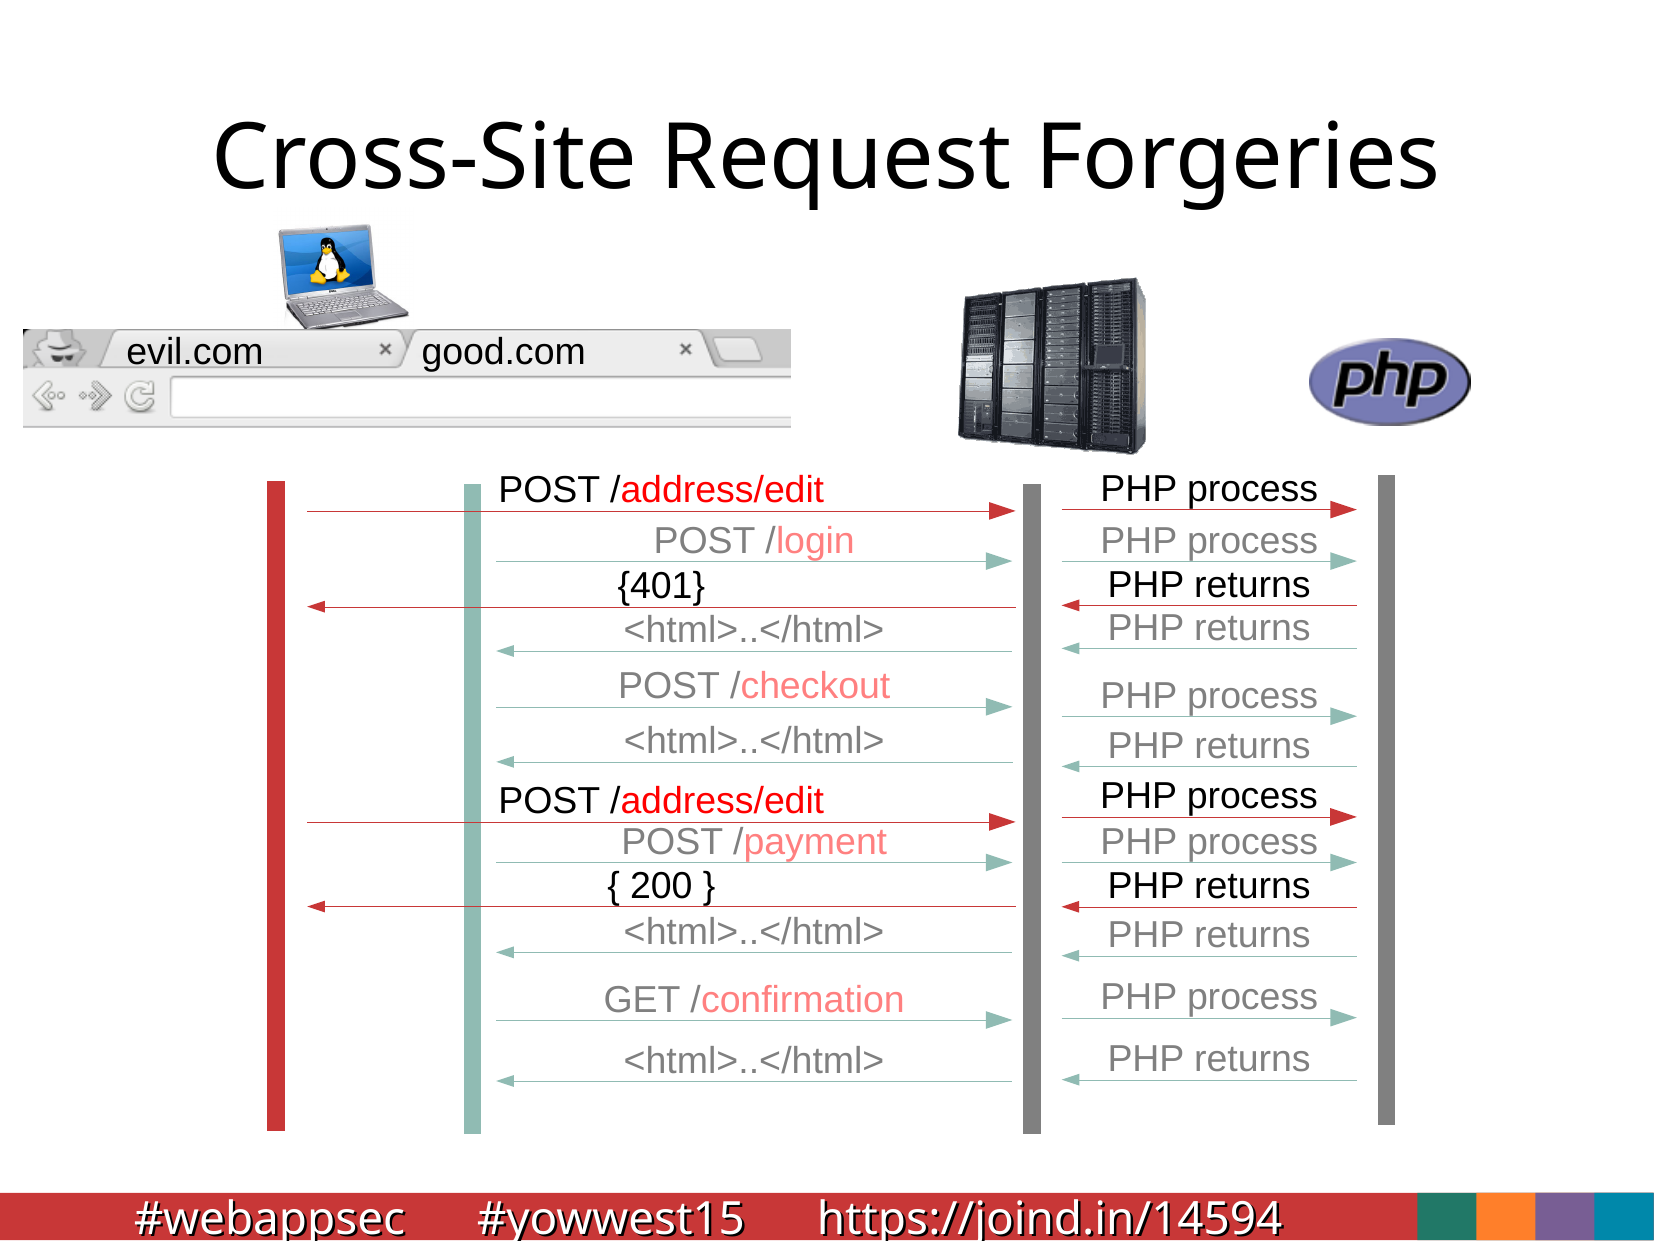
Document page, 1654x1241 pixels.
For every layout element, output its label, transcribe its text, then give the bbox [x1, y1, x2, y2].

text_box [437, 460, 1406, 1134]
text_box good.com [406, 323, 602, 422]
picture [958, 277, 1146, 455]
picture [23, 257, 791, 461]
text_box evil.com [111, 323, 295, 422]
picture [1309, 338, 1471, 426]
title Cross-Site Request Forgeries [88, 49, 1565, 257]
